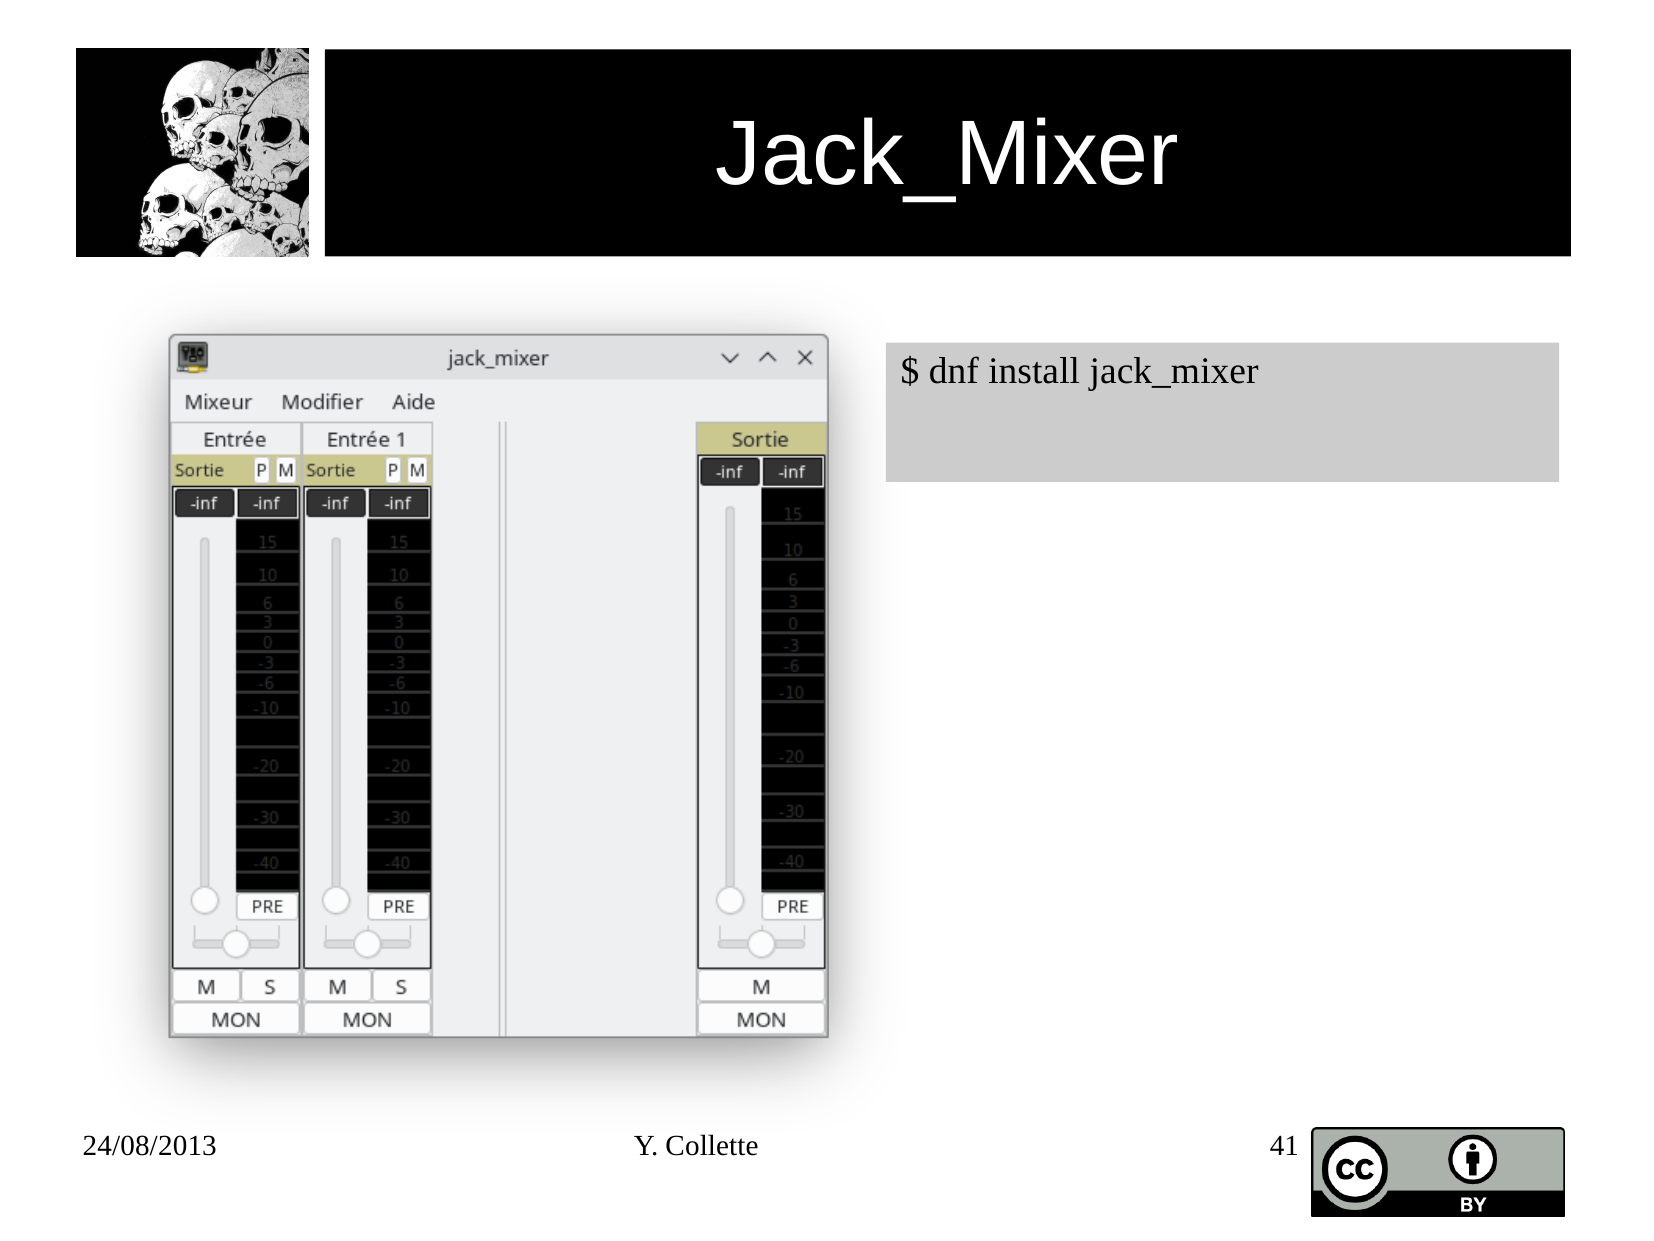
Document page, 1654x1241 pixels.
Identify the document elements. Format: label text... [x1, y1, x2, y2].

picture [1311, 1127, 1565, 1217]
title Jack_Mixer [324, 49, 1571, 257]
text_box $ dnf install jack_mixer [885, 342, 1560, 482]
picture [69, 48, 929, 1157]
